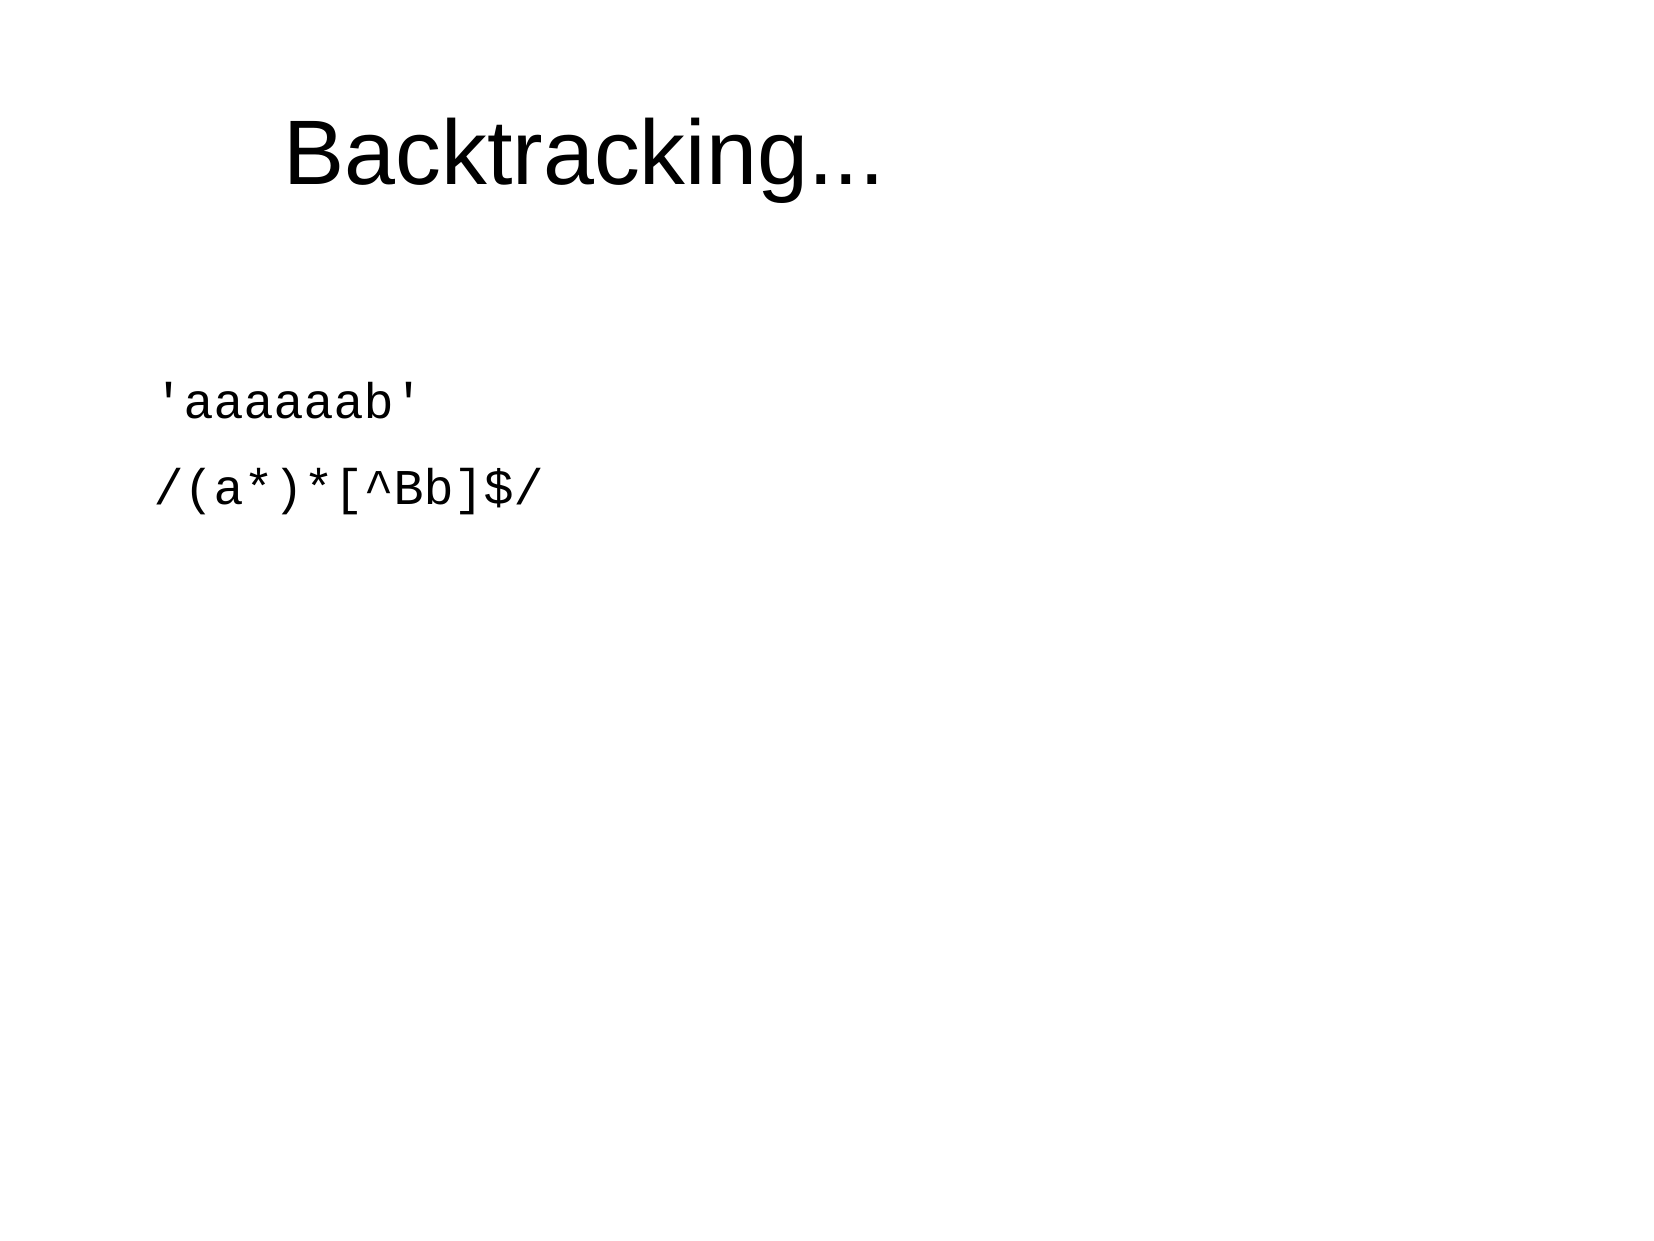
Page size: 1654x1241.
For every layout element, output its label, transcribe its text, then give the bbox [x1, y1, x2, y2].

title Backtracking... [82, 49, 1571, 257]
list 'aaaaaab' /(a*)*[^Bb]$/ [82, 290, 1571, 1010]
